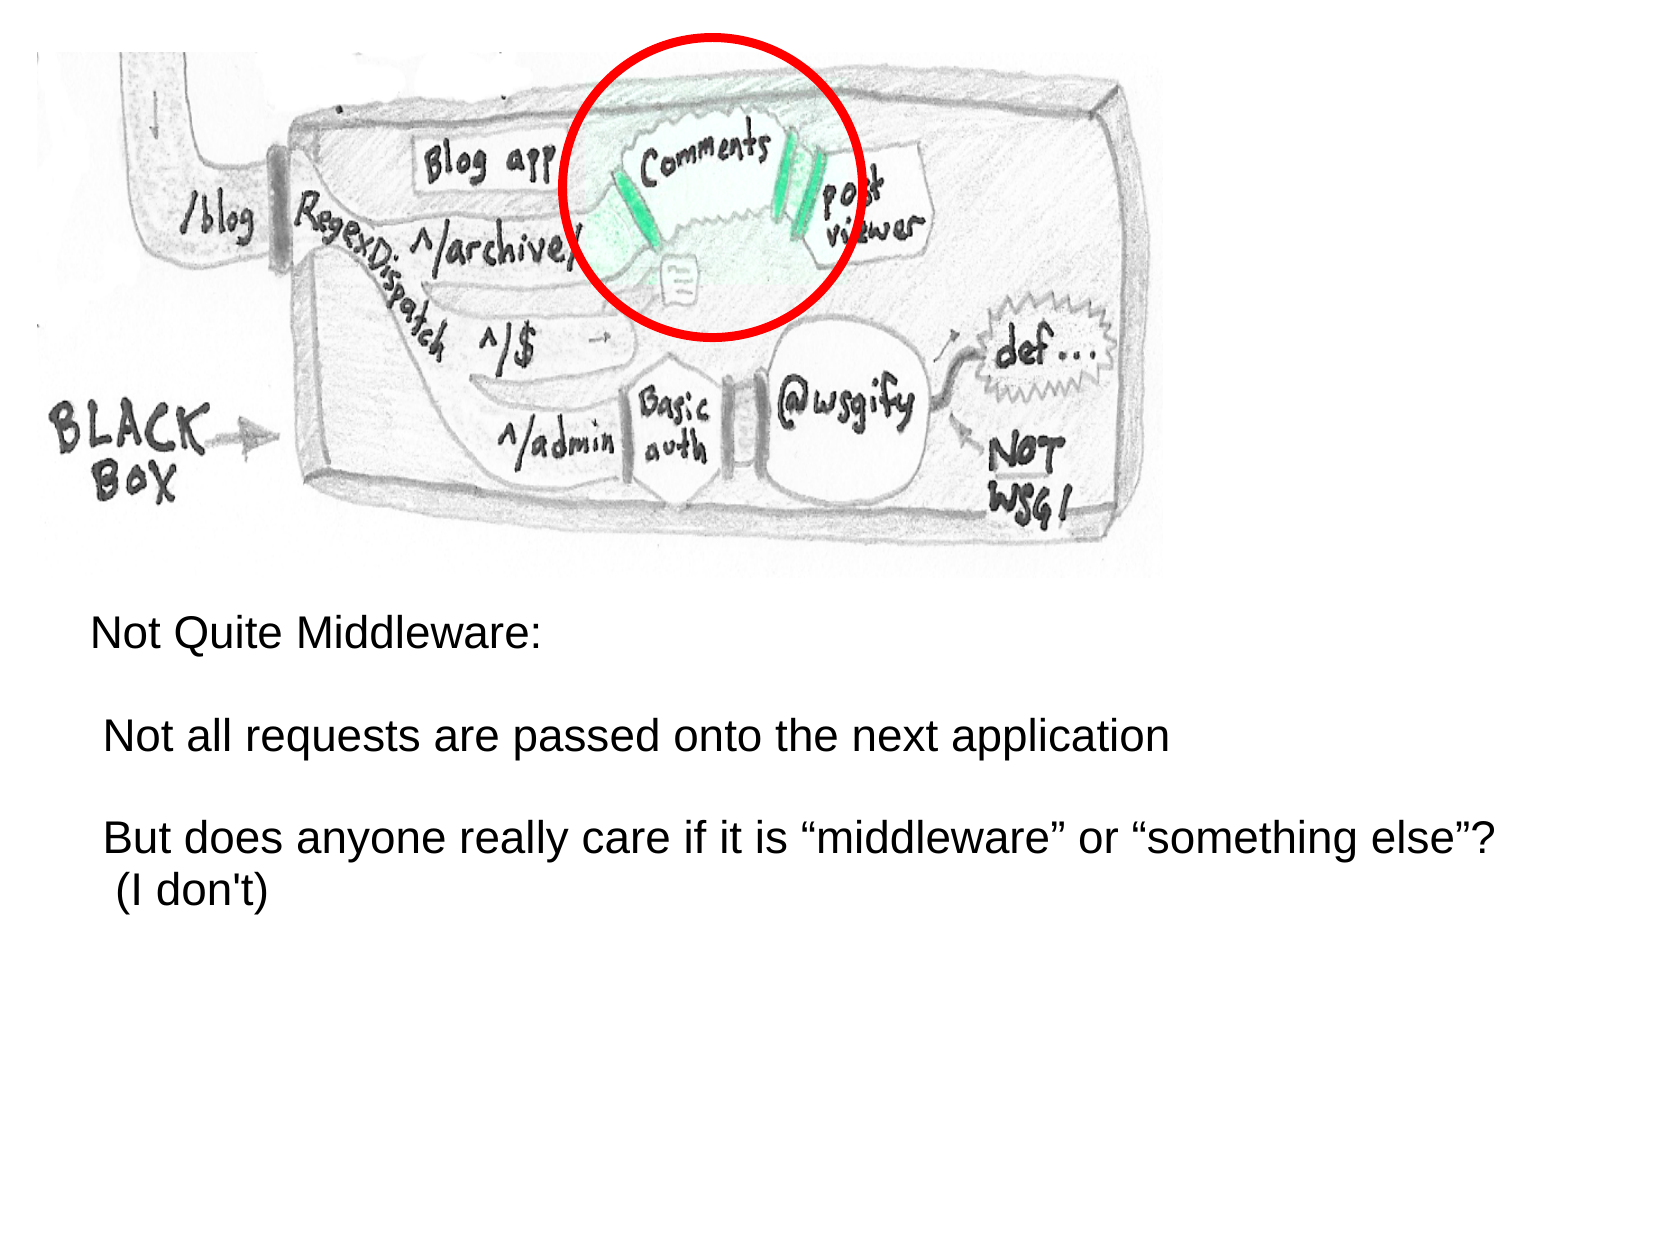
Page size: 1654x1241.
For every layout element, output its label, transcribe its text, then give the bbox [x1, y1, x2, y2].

text_box Not Quite Middleware: Not all requests are passed onto the next application But does anyone really care if it is “middleware” or “something else”? (I don't) [75, 600, 1576, 923]
picture [37, 52, 1163, 578]
picture [567, 52, 858, 333]
